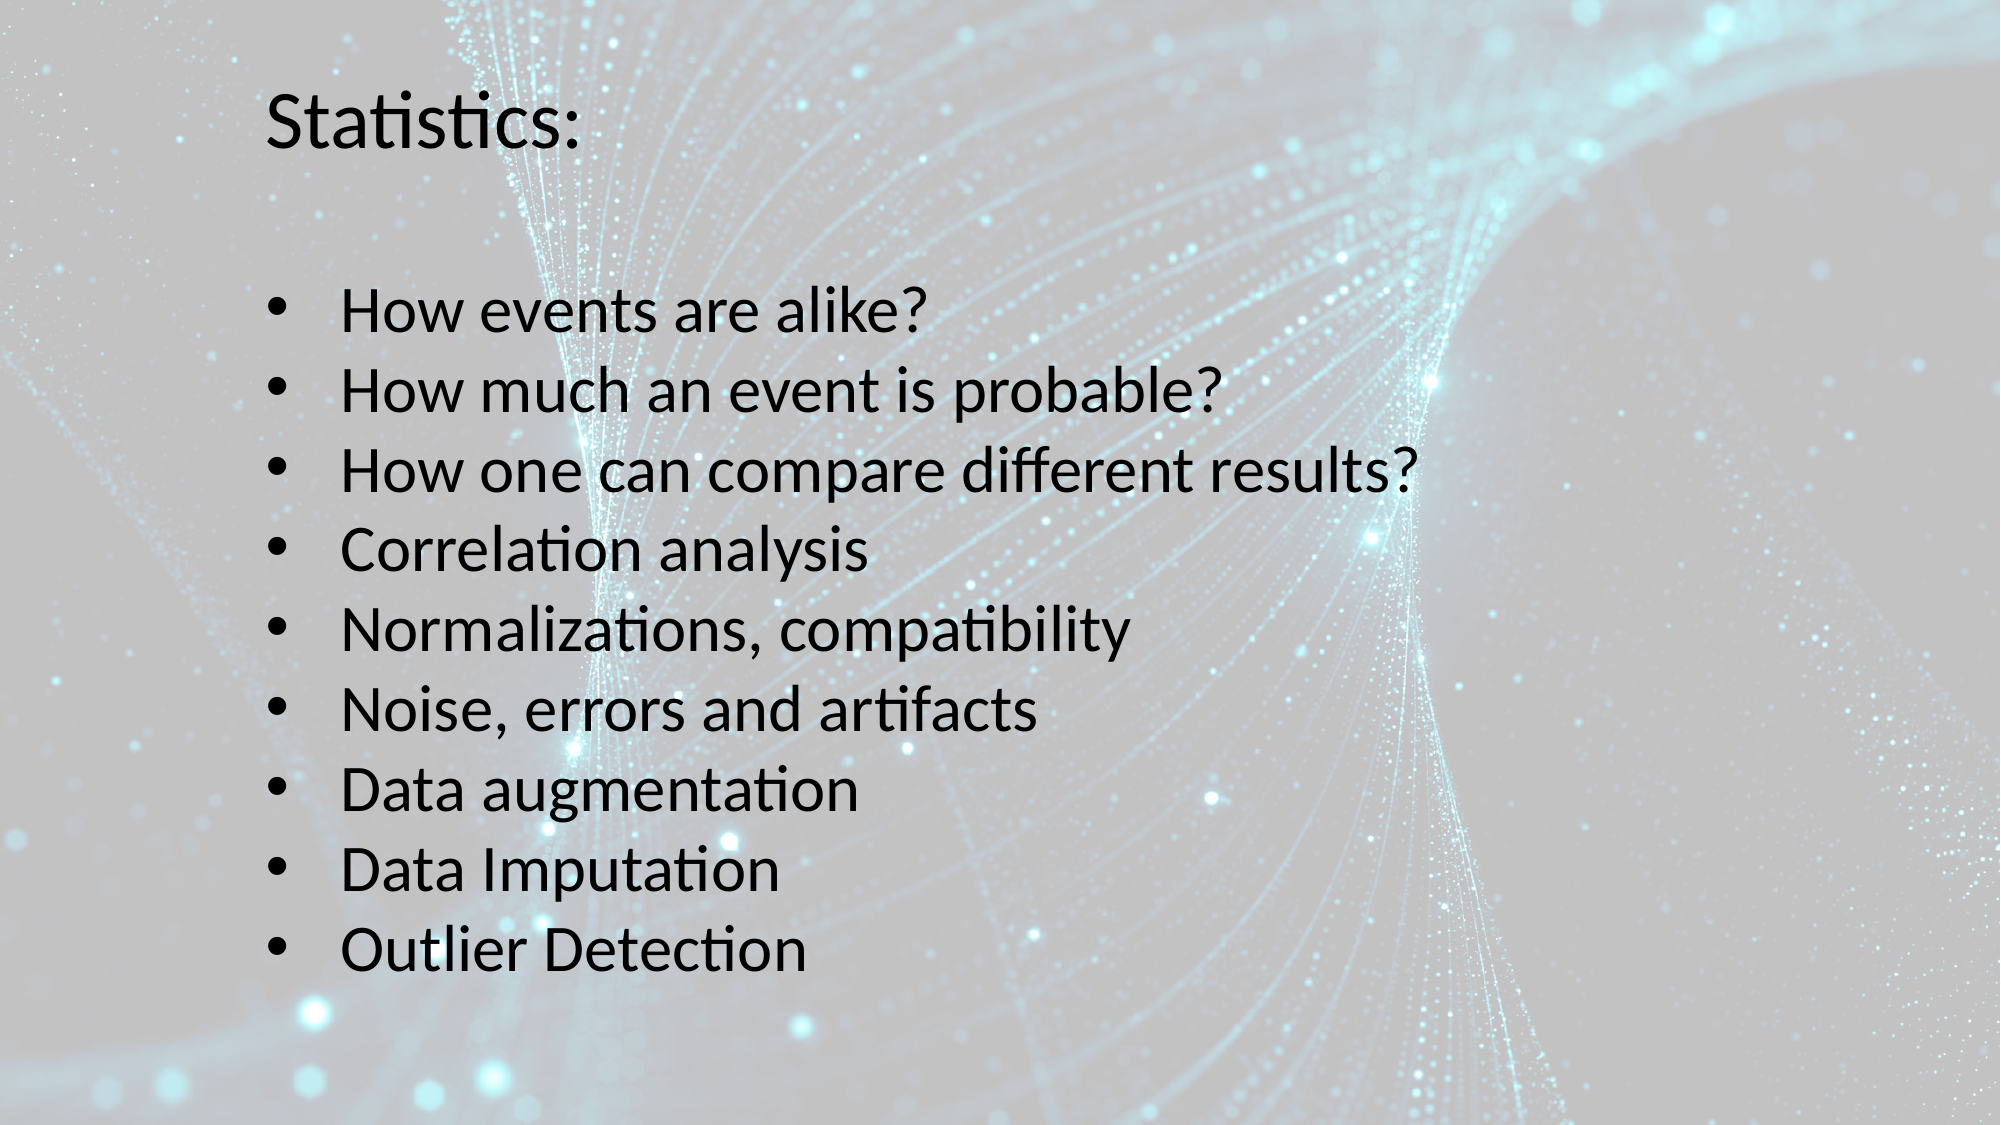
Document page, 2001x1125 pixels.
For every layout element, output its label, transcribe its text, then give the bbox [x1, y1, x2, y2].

text_box Statistics: How events are alike? How much an event is probable? How one can compare different results? Correlation analysis Normalizations, compatibility Noise, errors and artifacts Data augmentation Data Imputation Outlier Detection [250, 58, 1524, 993]
